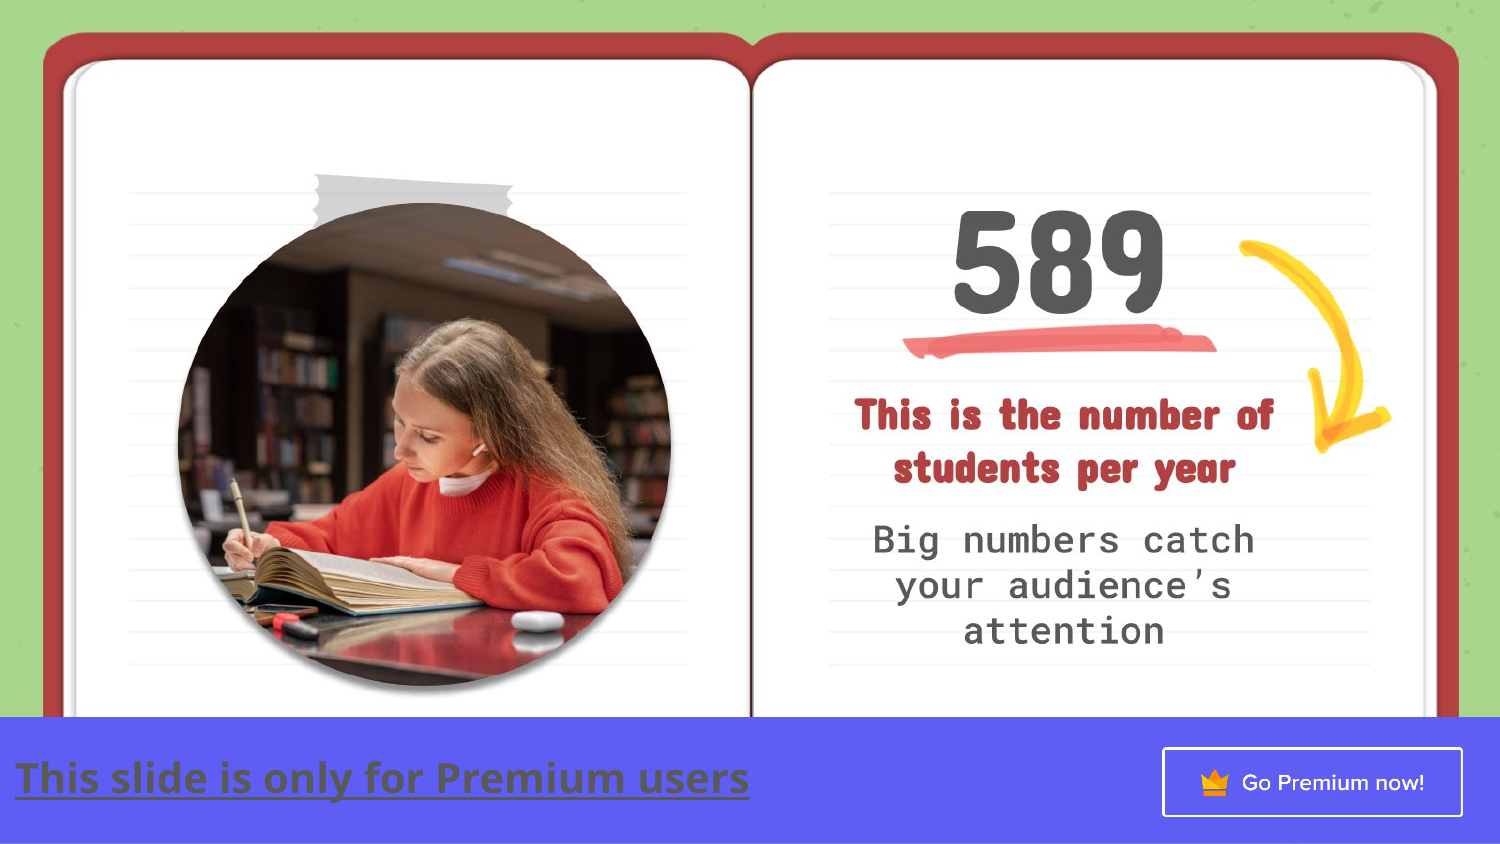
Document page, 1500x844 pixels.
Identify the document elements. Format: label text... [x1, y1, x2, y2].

text_box This slide is only for Premium users [0, 717, 1500, 844]
picture [0, 0, 1500, 717]
picture [1162, 747, 1463, 817]
